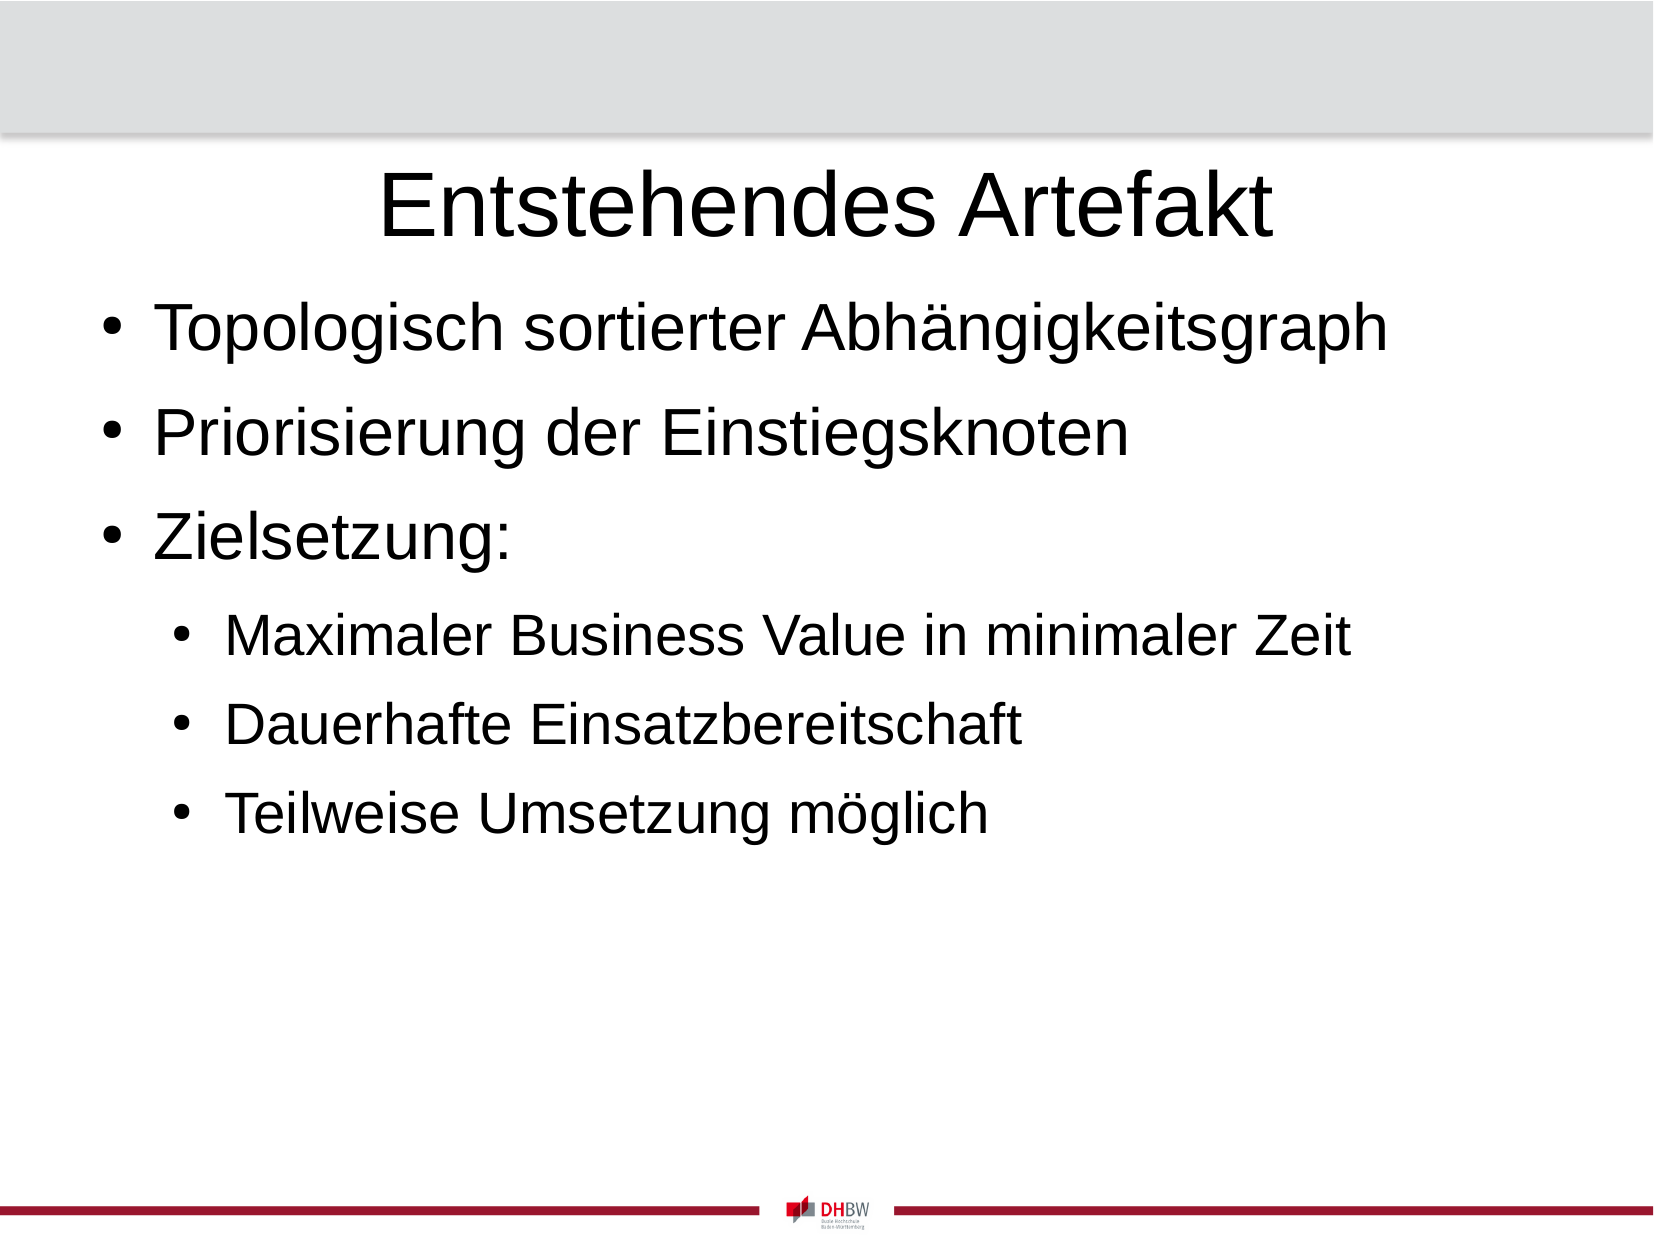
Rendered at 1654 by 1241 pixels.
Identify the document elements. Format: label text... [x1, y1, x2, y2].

list Topologisch sortierter Abhängigkeitsgraph Priorisierung der Einstiegsknoten Zielsetzung: Maximaler Business Value in minimaler Zeit Dauerhafte Einsatzbereitschaft Teilweise Umsetzung möglich [82, 290, 1571, 1010]
title Entstehendes Artefakt [82, 147, 1571, 257]
picture [0, 1, 1654, 1237]
